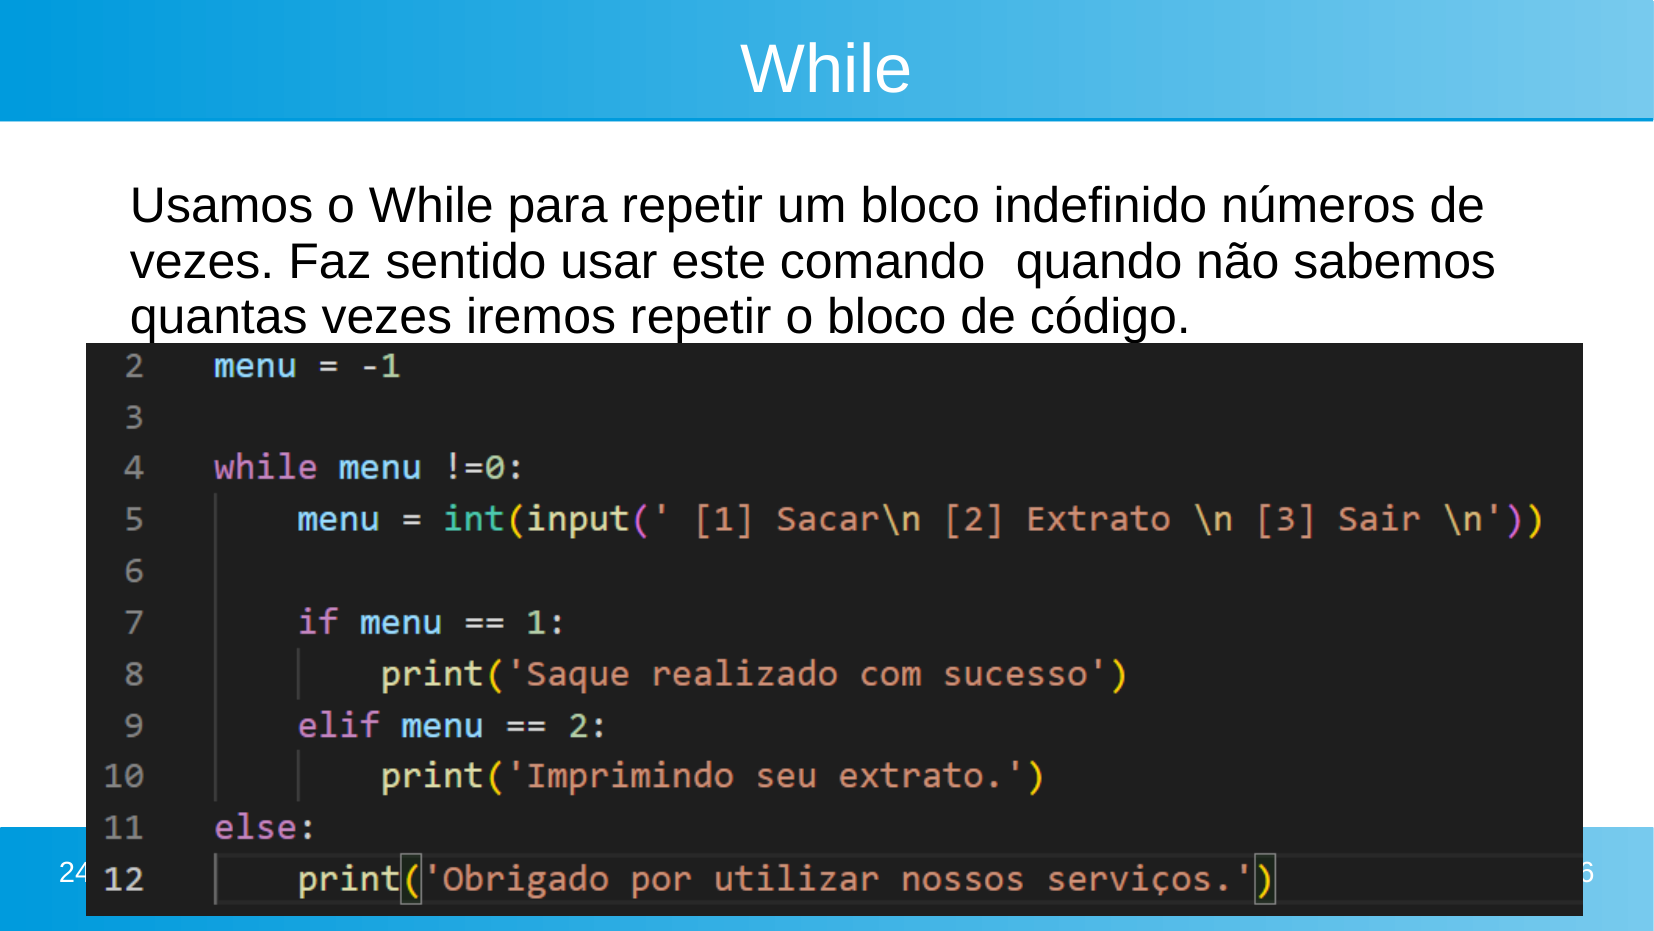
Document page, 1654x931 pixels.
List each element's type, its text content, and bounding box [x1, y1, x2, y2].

title While [59, 29, 1595, 108]
picture [86, 343, 1583, 916]
list Usamos o While para repetir um bloco indefinido números de vezes. Faz sentido usar este comando quando não sabemos quantas vezes iremos repetir o bloco de código. [59, 177, 1595, 768]
